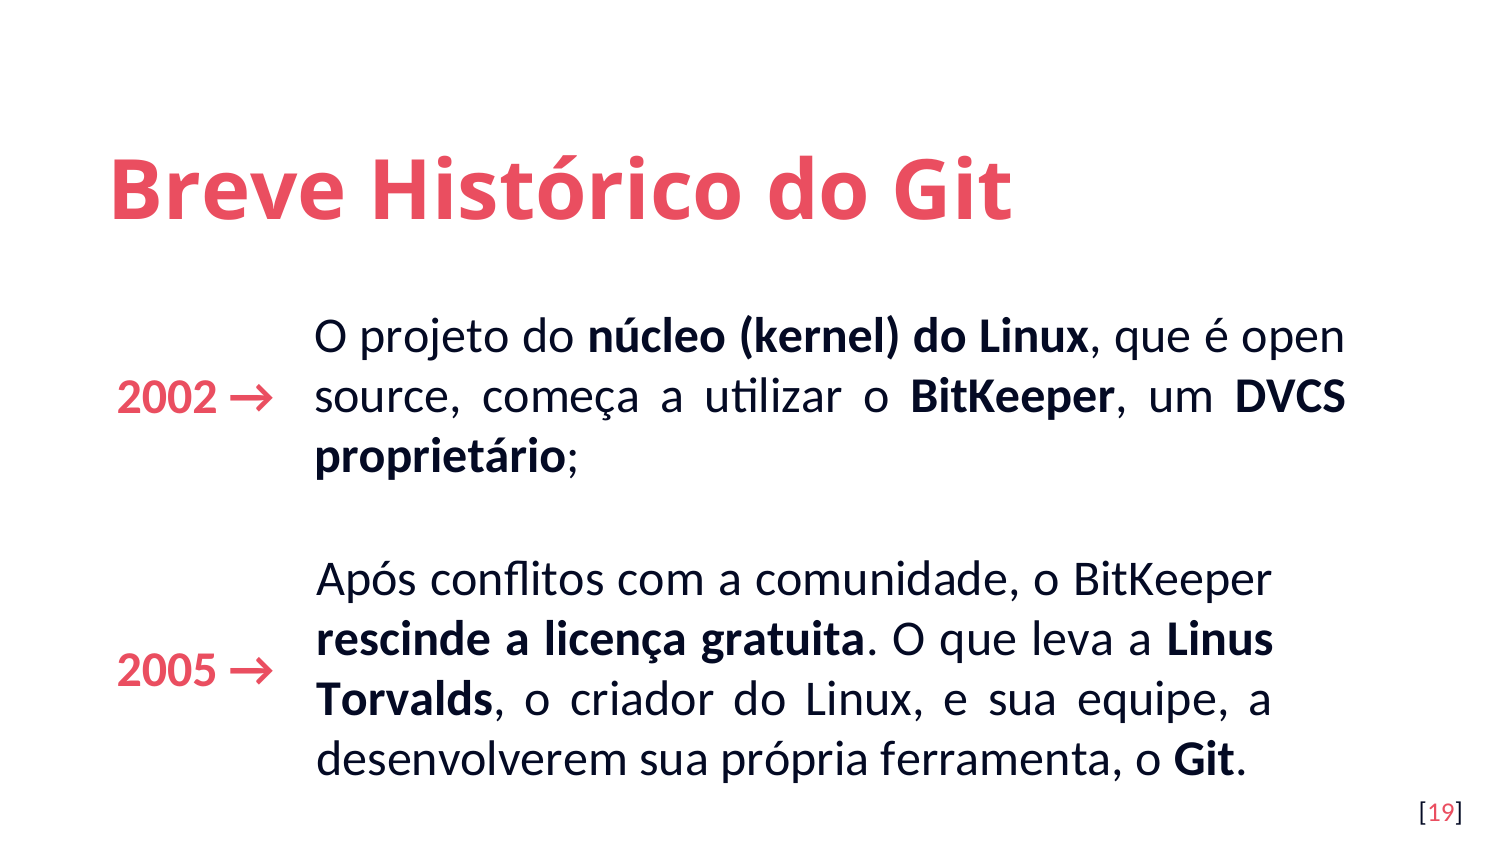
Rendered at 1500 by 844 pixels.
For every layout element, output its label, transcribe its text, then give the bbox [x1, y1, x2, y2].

slide_number [19] [1403, 779, 1494, 844]
text_box 2002 → [101, 356, 291, 432]
text_box O projeto do núcleo (kernel) do Linux, que é open source, começa a utilizar o BitKeeper, um DVCS proprietário; [299, 294, 1383, 492]
text_box Após conflitos com a comunidade, o BitKeeper rescinde a licença gratuita. O que leva a Linus Torvalds, o criador do Linux, e sua equipe, a desenvolverem sua própria ferramenta, o Git. [301, 538, 1385, 796]
text_box 2005 → [101, 629, 291, 705]
text_box Breve Histórico do Git [92, 106, 1346, 245]
